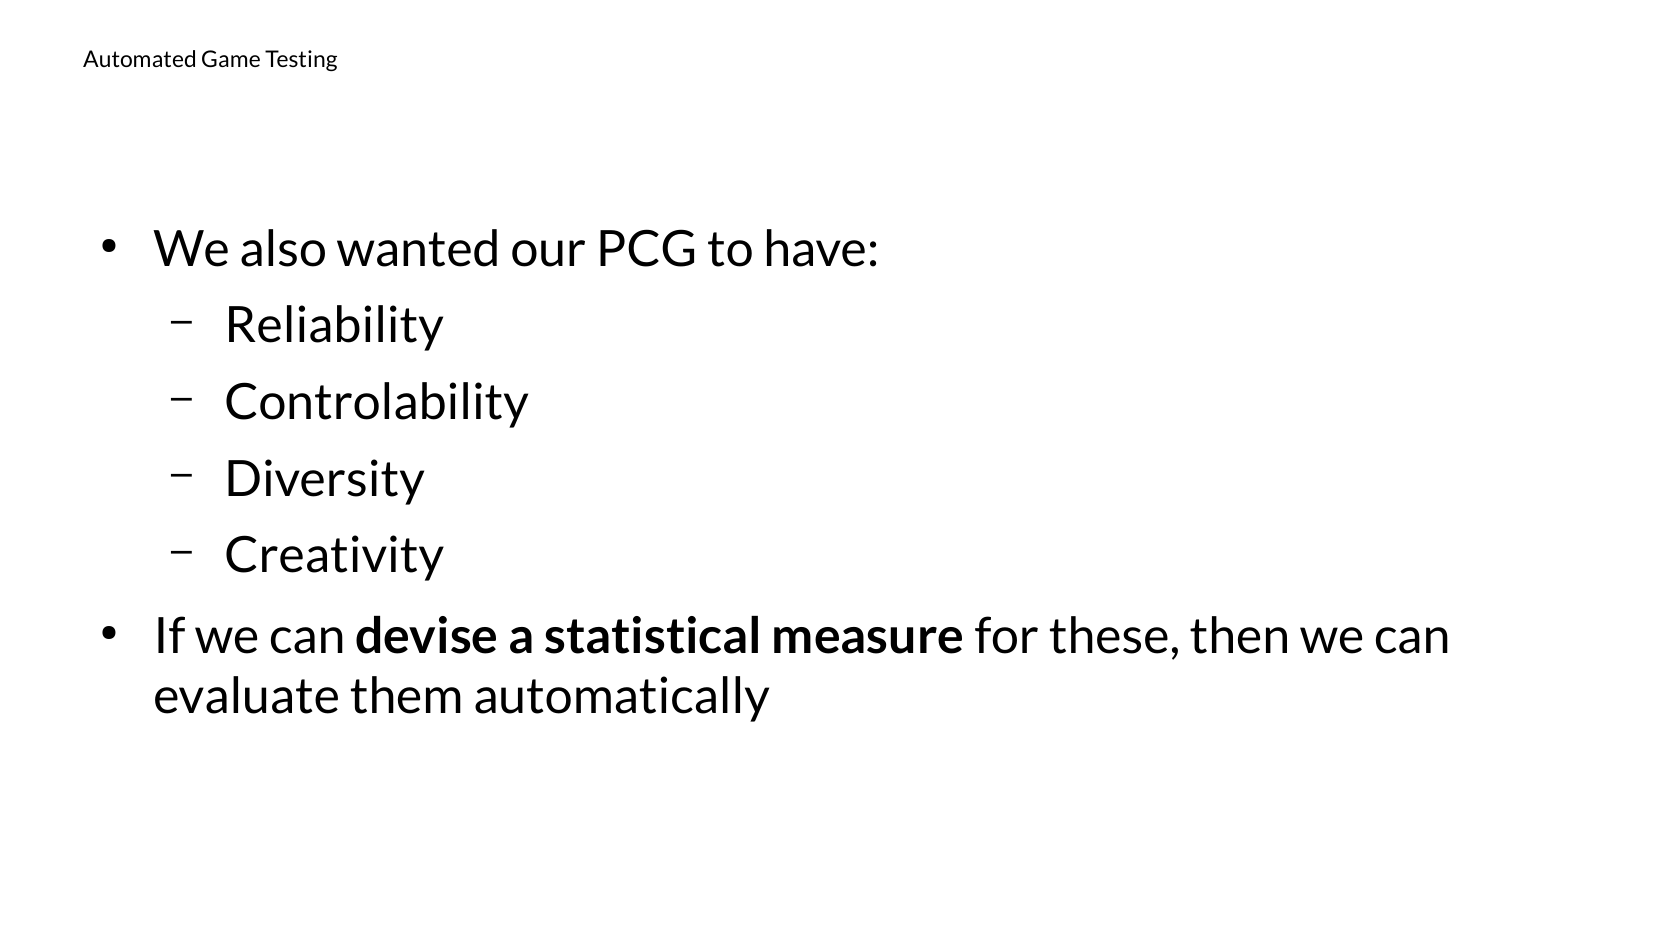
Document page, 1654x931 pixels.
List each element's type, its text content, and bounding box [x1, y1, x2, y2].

title Automated Game Testing [83, 0, 1571, 119]
list We also wanted our PCG to have: Reliability Controlability Diversity Creativity If we can devise a statistical measure for these, then we can evaluate them automatically [82, 217, 1571, 839]
